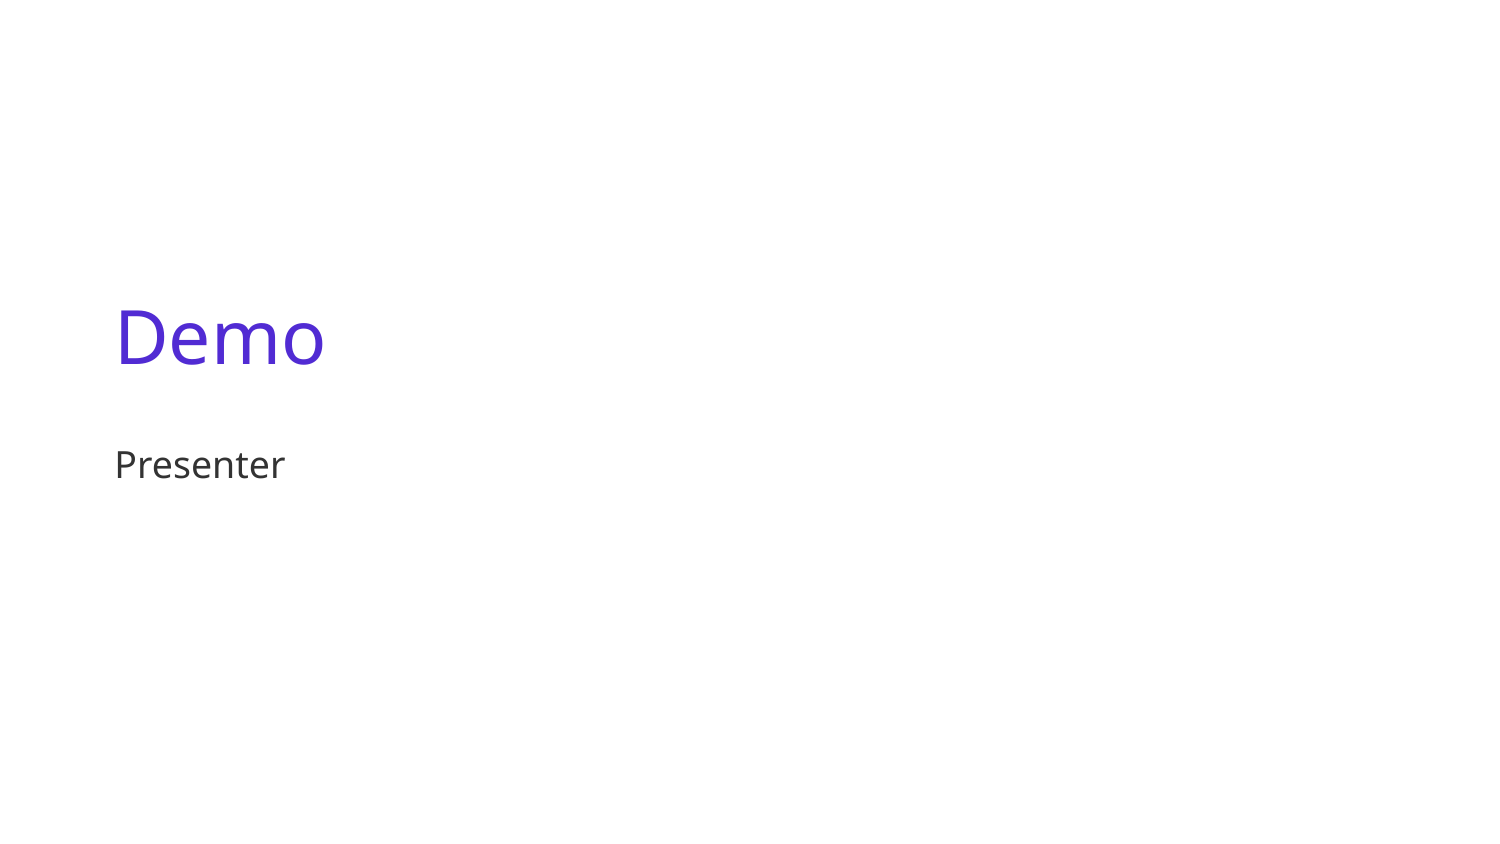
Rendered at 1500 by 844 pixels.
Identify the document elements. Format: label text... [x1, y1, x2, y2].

title Demo [103, 258, 1397, 422]
list Presenter [103, 440, 1397, 531]
